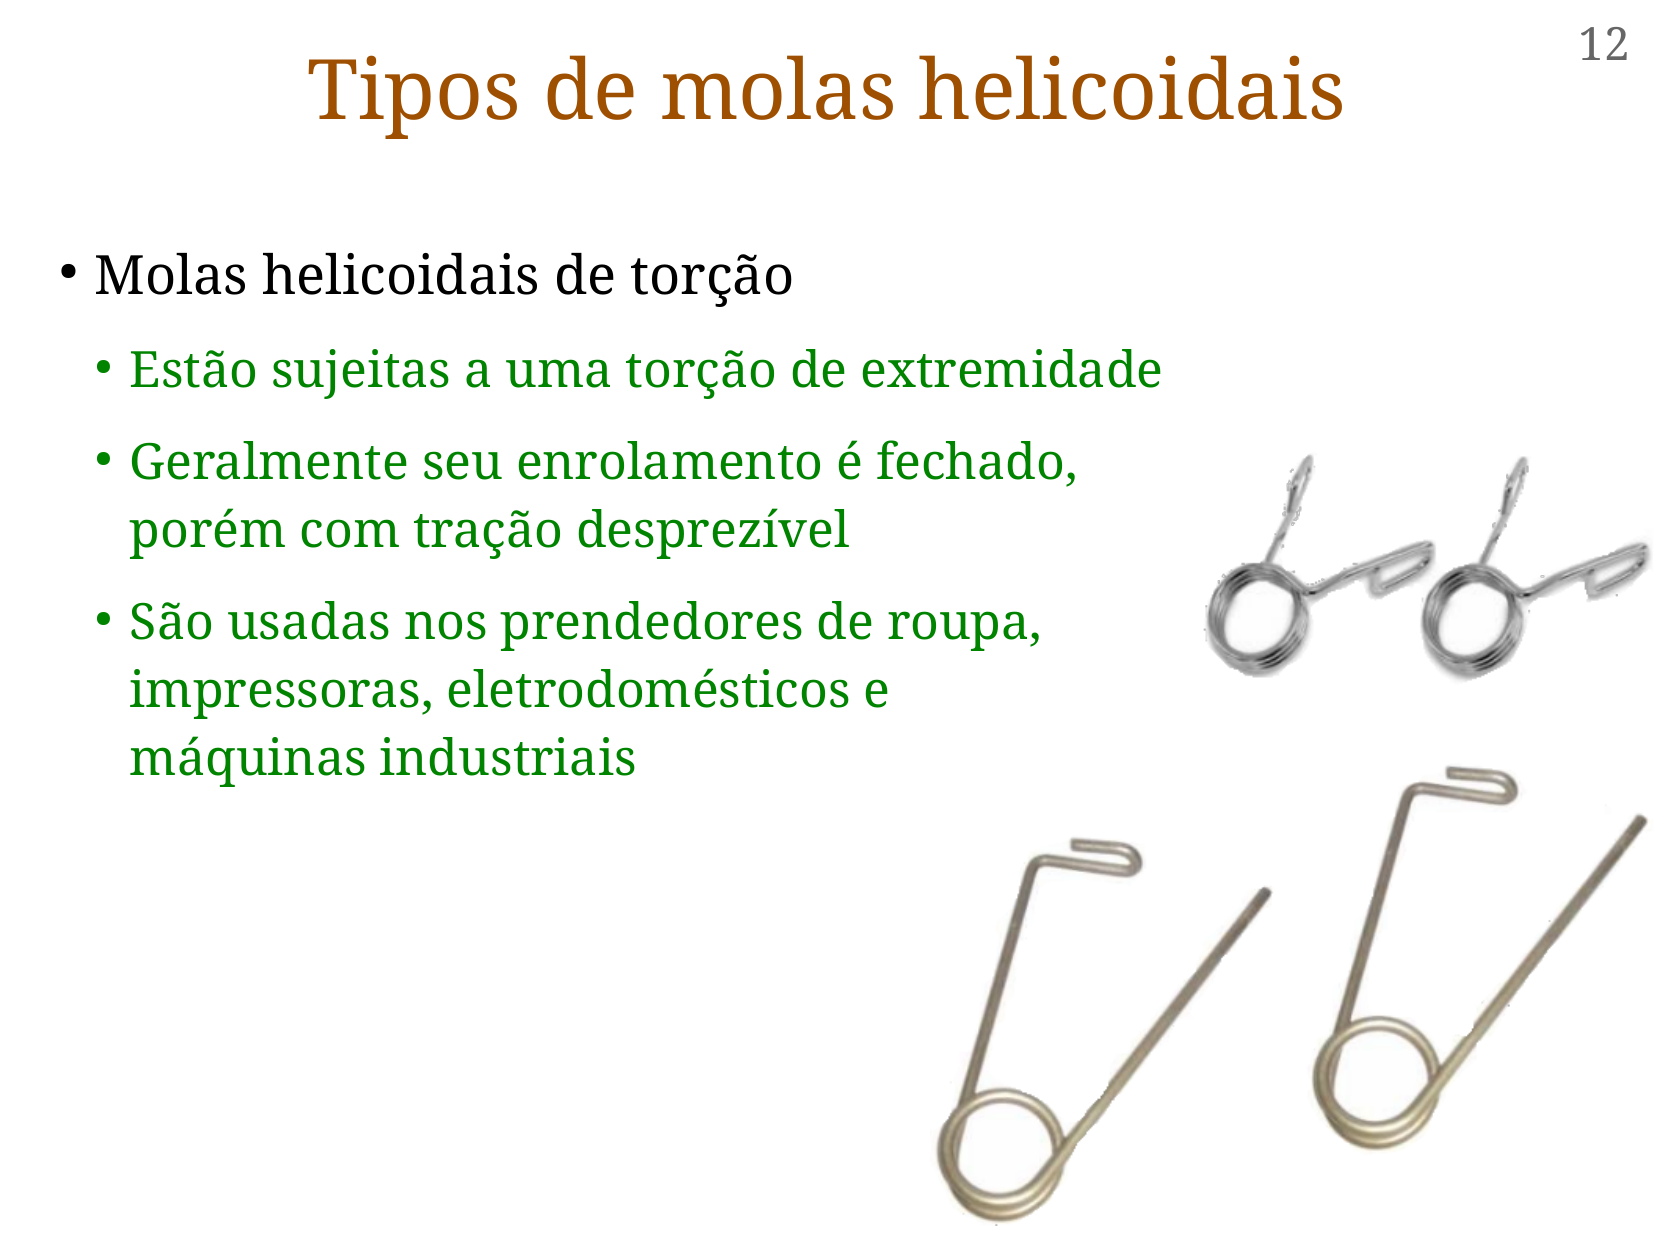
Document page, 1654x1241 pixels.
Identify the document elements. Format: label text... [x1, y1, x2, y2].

picture [930, 449, 1654, 1226]
list Molas helicoidais de torção Estão sujeitas a uma torção de extremidade Geralmente seu enrolamento é fechado, porém com tração desprezível São usadas nos prendedores de roupa, impressoras, eletrodomésticos e máquinas industriais [59, 236, 1595, 1211]
title Tipos de molas helicoidais [59, 29, 1595, 148]
